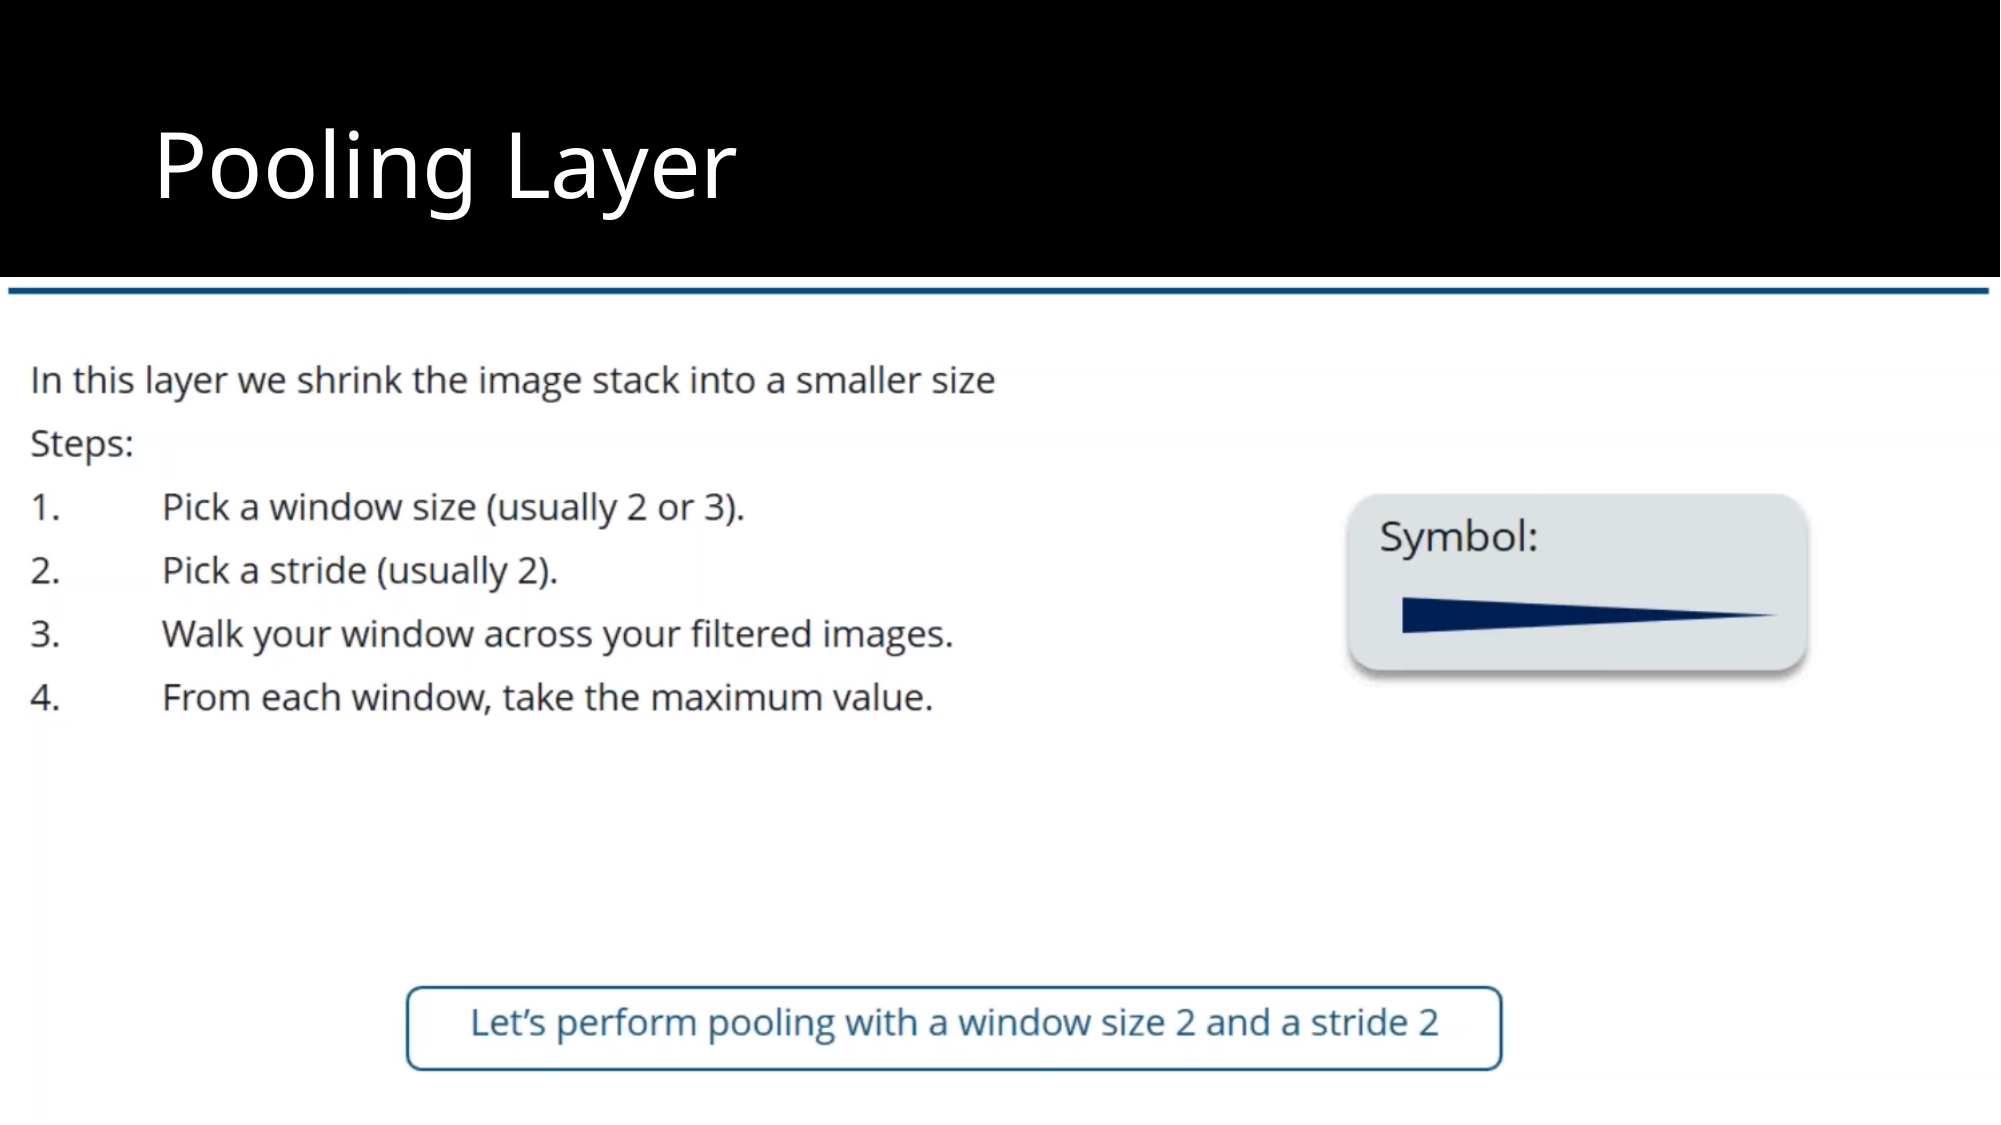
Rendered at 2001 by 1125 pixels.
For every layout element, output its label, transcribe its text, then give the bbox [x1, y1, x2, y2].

text_box Pooling Layer [137, 59, 1863, 278]
picture [0, 277, 2000, 1125]
